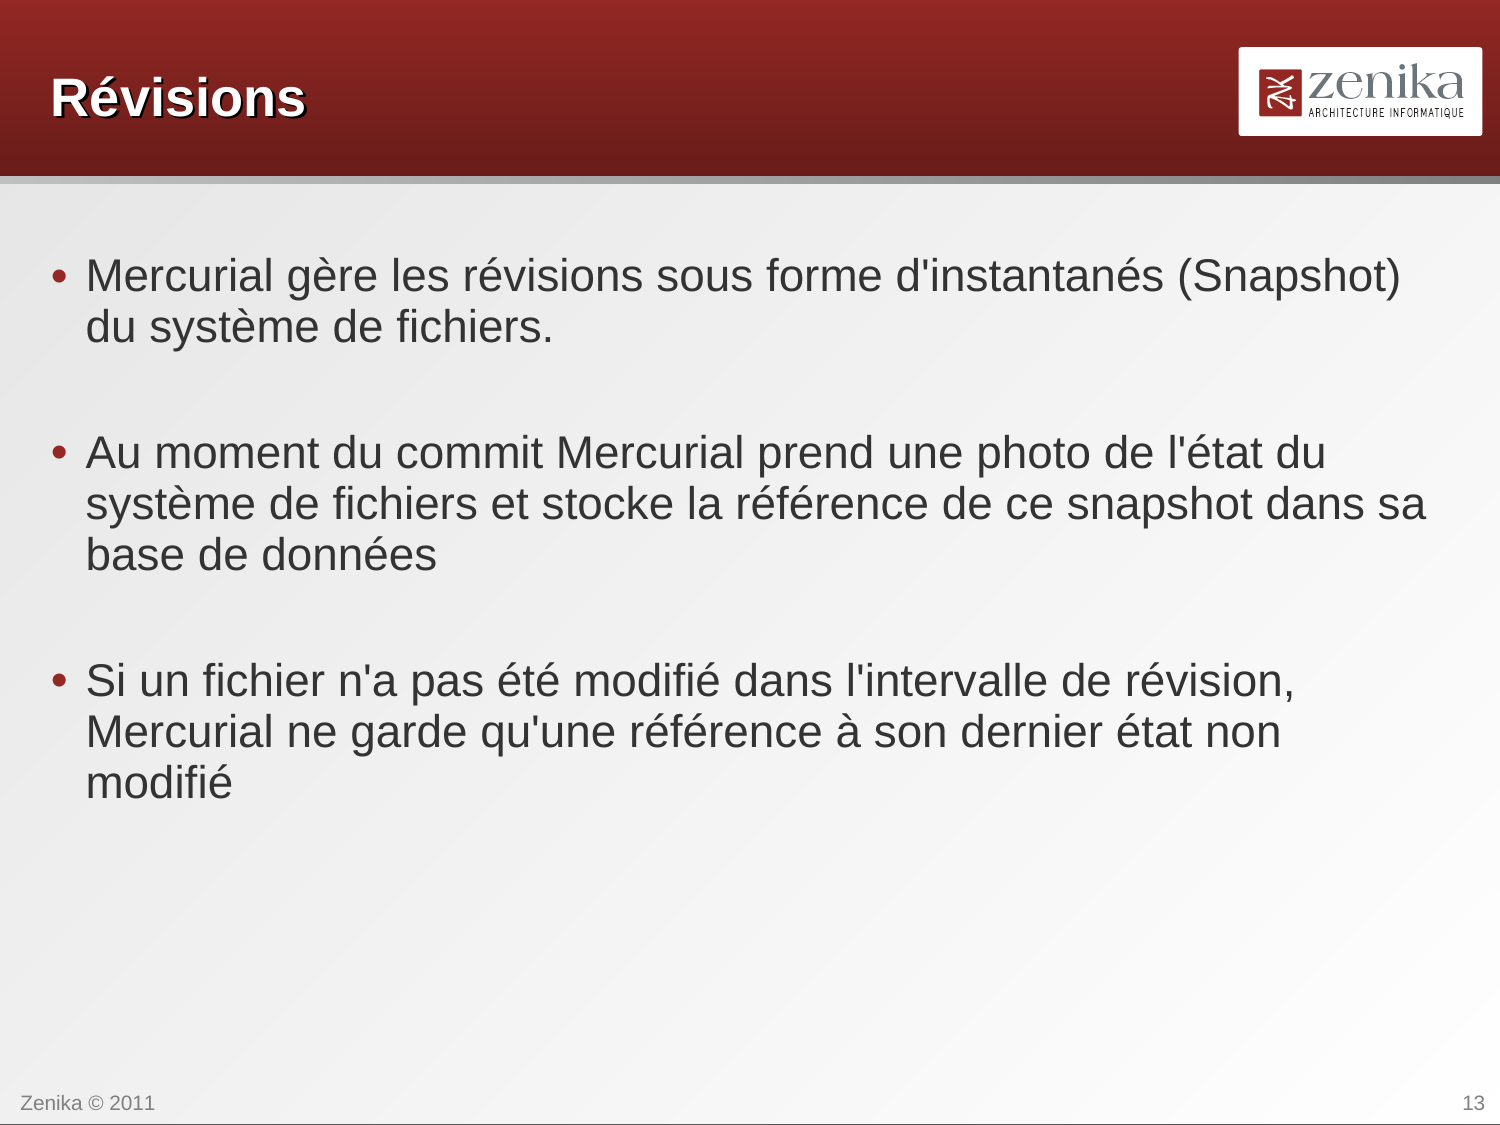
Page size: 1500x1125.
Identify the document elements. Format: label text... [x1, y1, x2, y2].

list Mercurial gère les révisions sous forme d'instantanés (Snapshot) du système de fichiers. Au moment du commit Mercurial prend une photo de l'état du système de fichiers et stocke la référence de ce snapshot dans sa base de données Si un fichier n'a pas été modifié dans l'intervalle de révision, Mercurial ne garde qu'une référence à son dernier état non modifié [50, 249, 1435, 1064]
title Révisions [50, 22, 1206, 172]
picture [1257, 58, 1464, 125]
